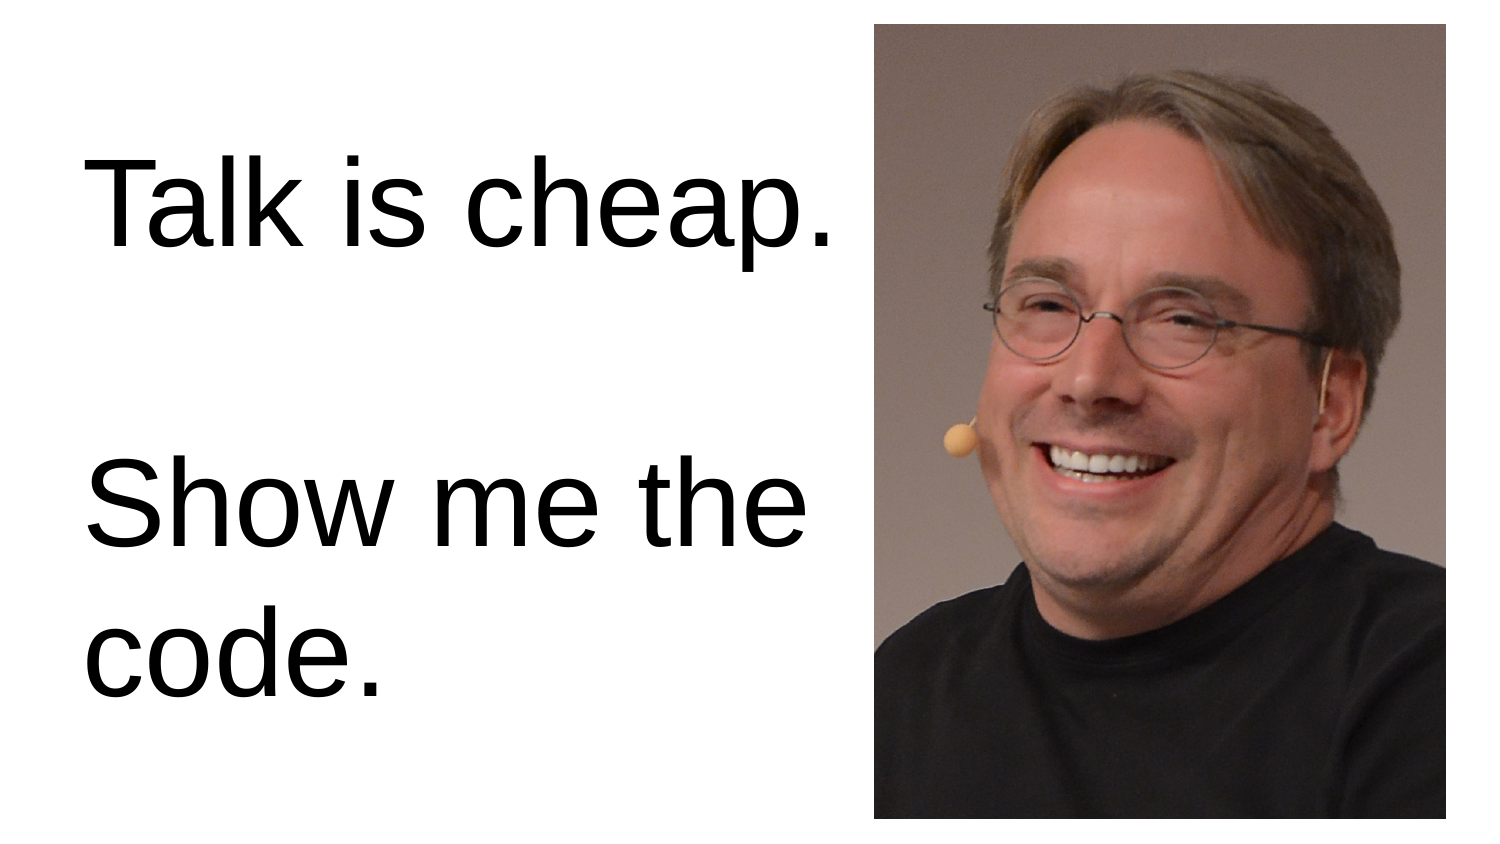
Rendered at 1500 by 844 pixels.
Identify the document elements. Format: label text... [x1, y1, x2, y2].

title Talk is cheap. Show me the code. [67, 44, 874, 799]
picture [874, 24, 1446, 819]
